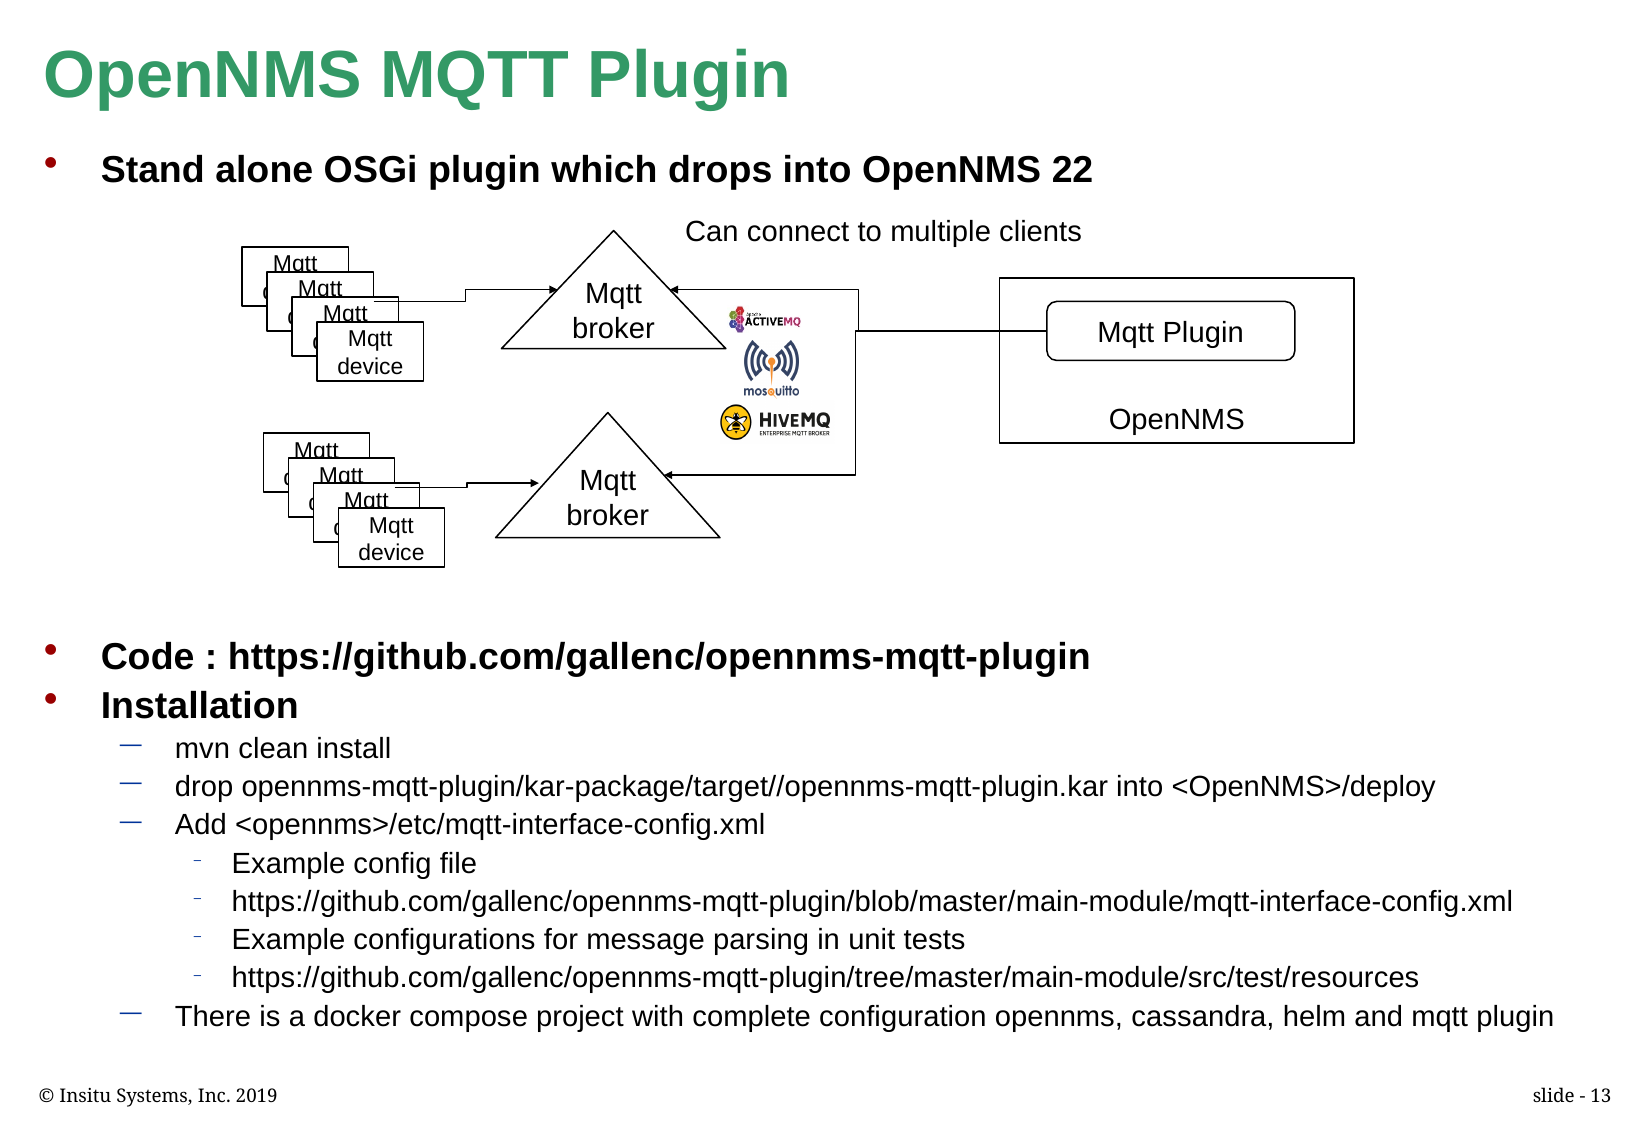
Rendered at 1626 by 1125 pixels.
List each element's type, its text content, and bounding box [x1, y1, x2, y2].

picture [720, 400, 835, 444]
text_box Mqtt broker [495, 412, 721, 538]
text_box Mqtt device [292, 296, 399, 356]
text_box Mqtt device [288, 458, 395, 518]
text_box OpenNMS [999, 277, 1355, 444]
text_box Mqtt device [338, 508, 445, 568]
text_box Mqtt device [242, 246, 349, 306]
title OpenNMS MQTT Plugin [28, 34, 1167, 105]
picture [744, 340, 799, 399]
text_box Mqtt device [317, 321, 424, 381]
picture [727, 305, 801, 333]
text_box Mqtt device [263, 433, 370, 493]
text_box Mqtt Plugin [1046, 301, 1295, 361]
text_box Mqtt device [313, 483, 420, 543]
text_box Can connect to multiple clients [670, 205, 1098, 256]
text_box Mqtt broker [501, 230, 726, 349]
text_box Mqtt device [267, 271, 374, 331]
list Stand alone OSGi plugin which drops into OpenNMS 22 Code : https://github.com/gallenc/opennms-mqtt-plugin Installation mvn clean install drop opennms-mqtt-plugin/kar-package/target//opennms-mqtt-plugin.kar into <OpenNMS>/deploy Add <opennms>/etc/mqtt-interface-config.xml Example config file https://github.com/gallenc/opennms-mqtt-plugin/blob/master/main-module/mqtt-interface-config.xml Example configurations for message parsing in unit tests https://github.com/gallenc/opennms-mqtt-plugin/tree/master/main-module/src/test/resources There is a docker compose project with complete configuration opennms, cassandra, helm and mqtt plugin [28, 137, 1593, 1071]
